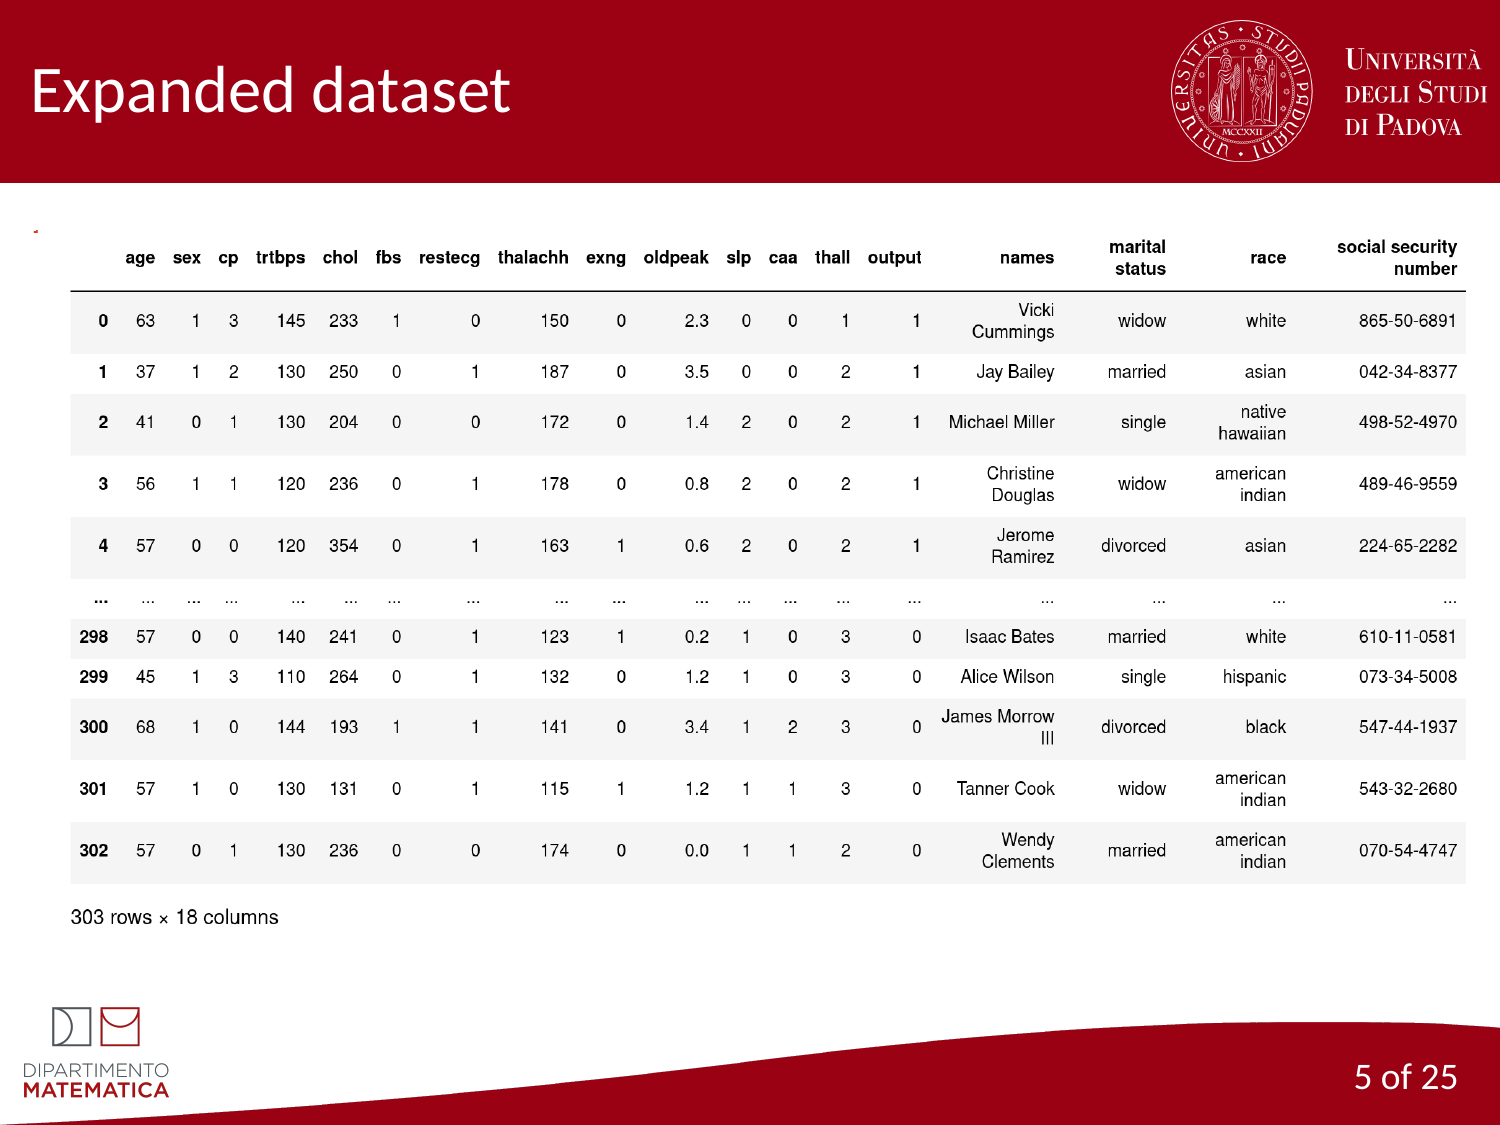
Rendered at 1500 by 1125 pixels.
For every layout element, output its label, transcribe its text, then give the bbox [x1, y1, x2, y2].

picture [0, 1007, 1500, 1125]
picture [6, 230, 1478, 936]
picture [1171, 20, 1487, 162]
title Expanded dataset [0, 0, 1159, 183]
slide_number <number> of 25 [1136, 1044, 1474, 1104]
